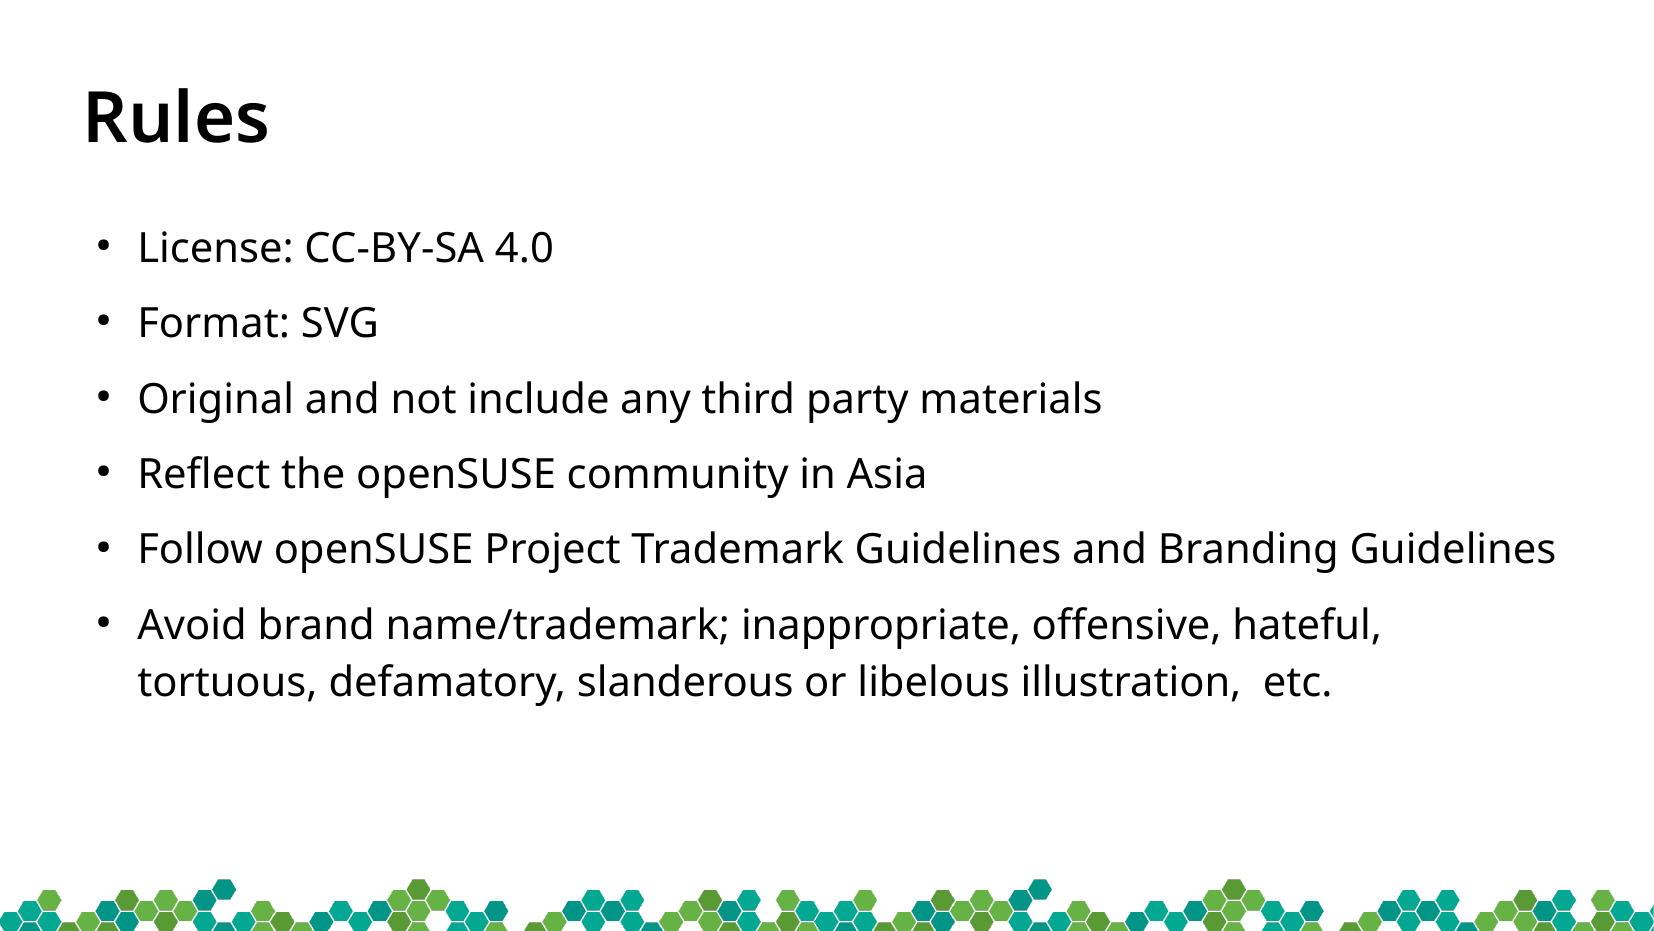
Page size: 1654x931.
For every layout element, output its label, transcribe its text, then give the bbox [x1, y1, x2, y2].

list License: CC-BY-SA 4.0 Format: SVG Original and not include any third party materials Reflect the openSUSE community in Asia Follow openSUSE Project Trademark Guidelines and Branding Guidelines Avoid brand name/trademark; inappropriate, offensive, hateful, tortuous, defamatory, slanderous or libelous illustration, etc. [82, 217, 1571, 758]
title Rules [82, 37, 1571, 193]
picture [0, 871, 1654, 931]
